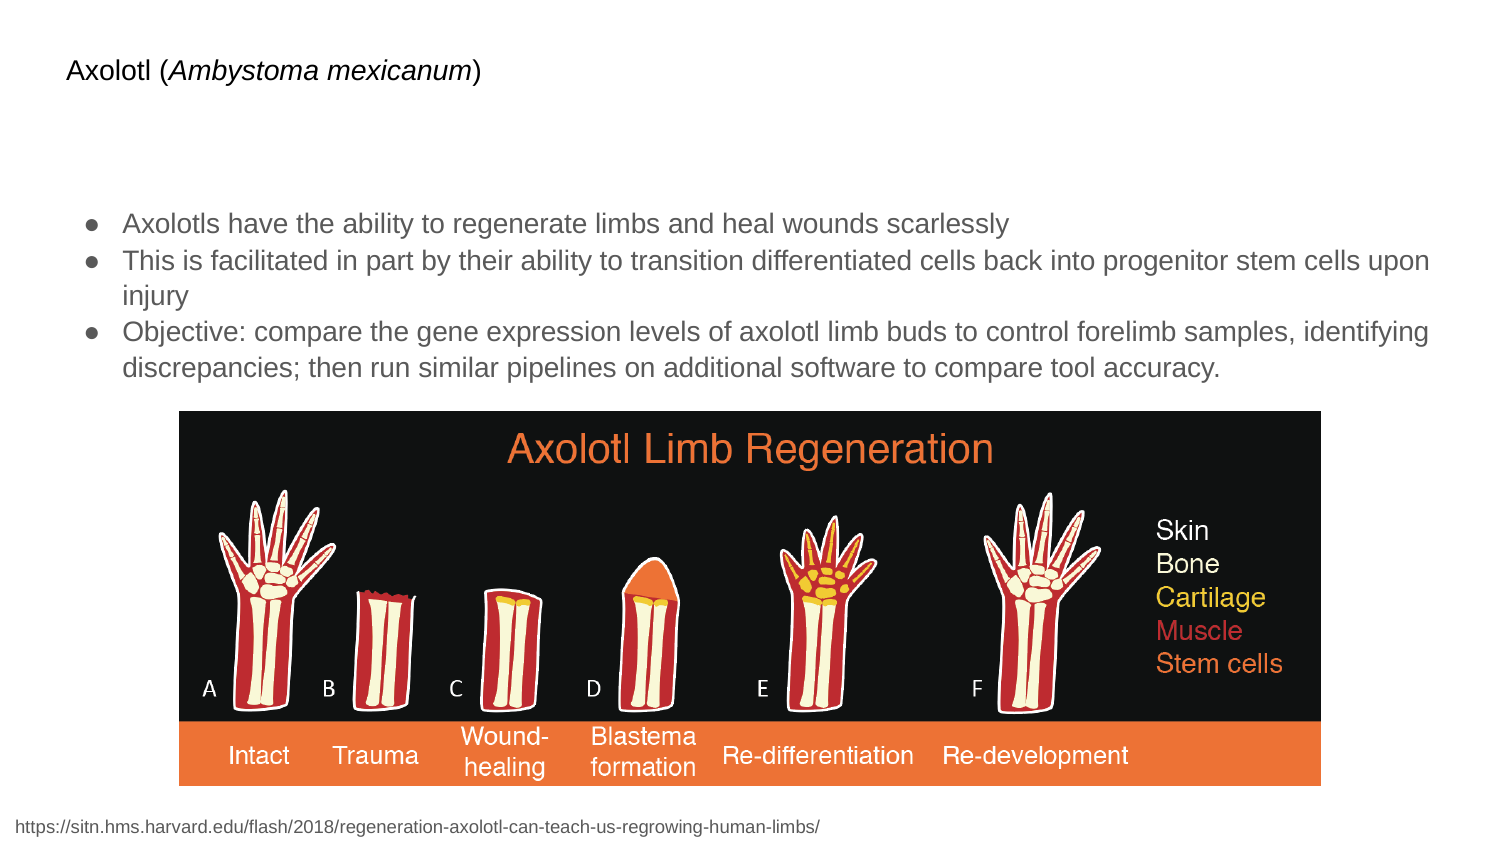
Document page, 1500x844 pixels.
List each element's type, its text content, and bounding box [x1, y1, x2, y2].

list Axolotls have the ability to regenerate limbs and heal wounds scarlessly This is facilitated in part by their ability to transition differentiated cells back into progenitor stem cells upon injury Objective: compare the gene expression levels of axolotl limb buds to control forelimb samples, identifying discrepancies; then run similar pipelines on additional software to compare tool accuracy. [51, 189, 1449, 401]
picture [179, 411, 1321, 786]
text_box https://sitn.hms.harvard.edu/flash/2018/regeneration-axolotl-can-teach-us-regrowing-human-limbs/ [0, 797, 860, 844]
title Axolotl (Ambystoma mexicanum) [51, 39, 1449, 134]
